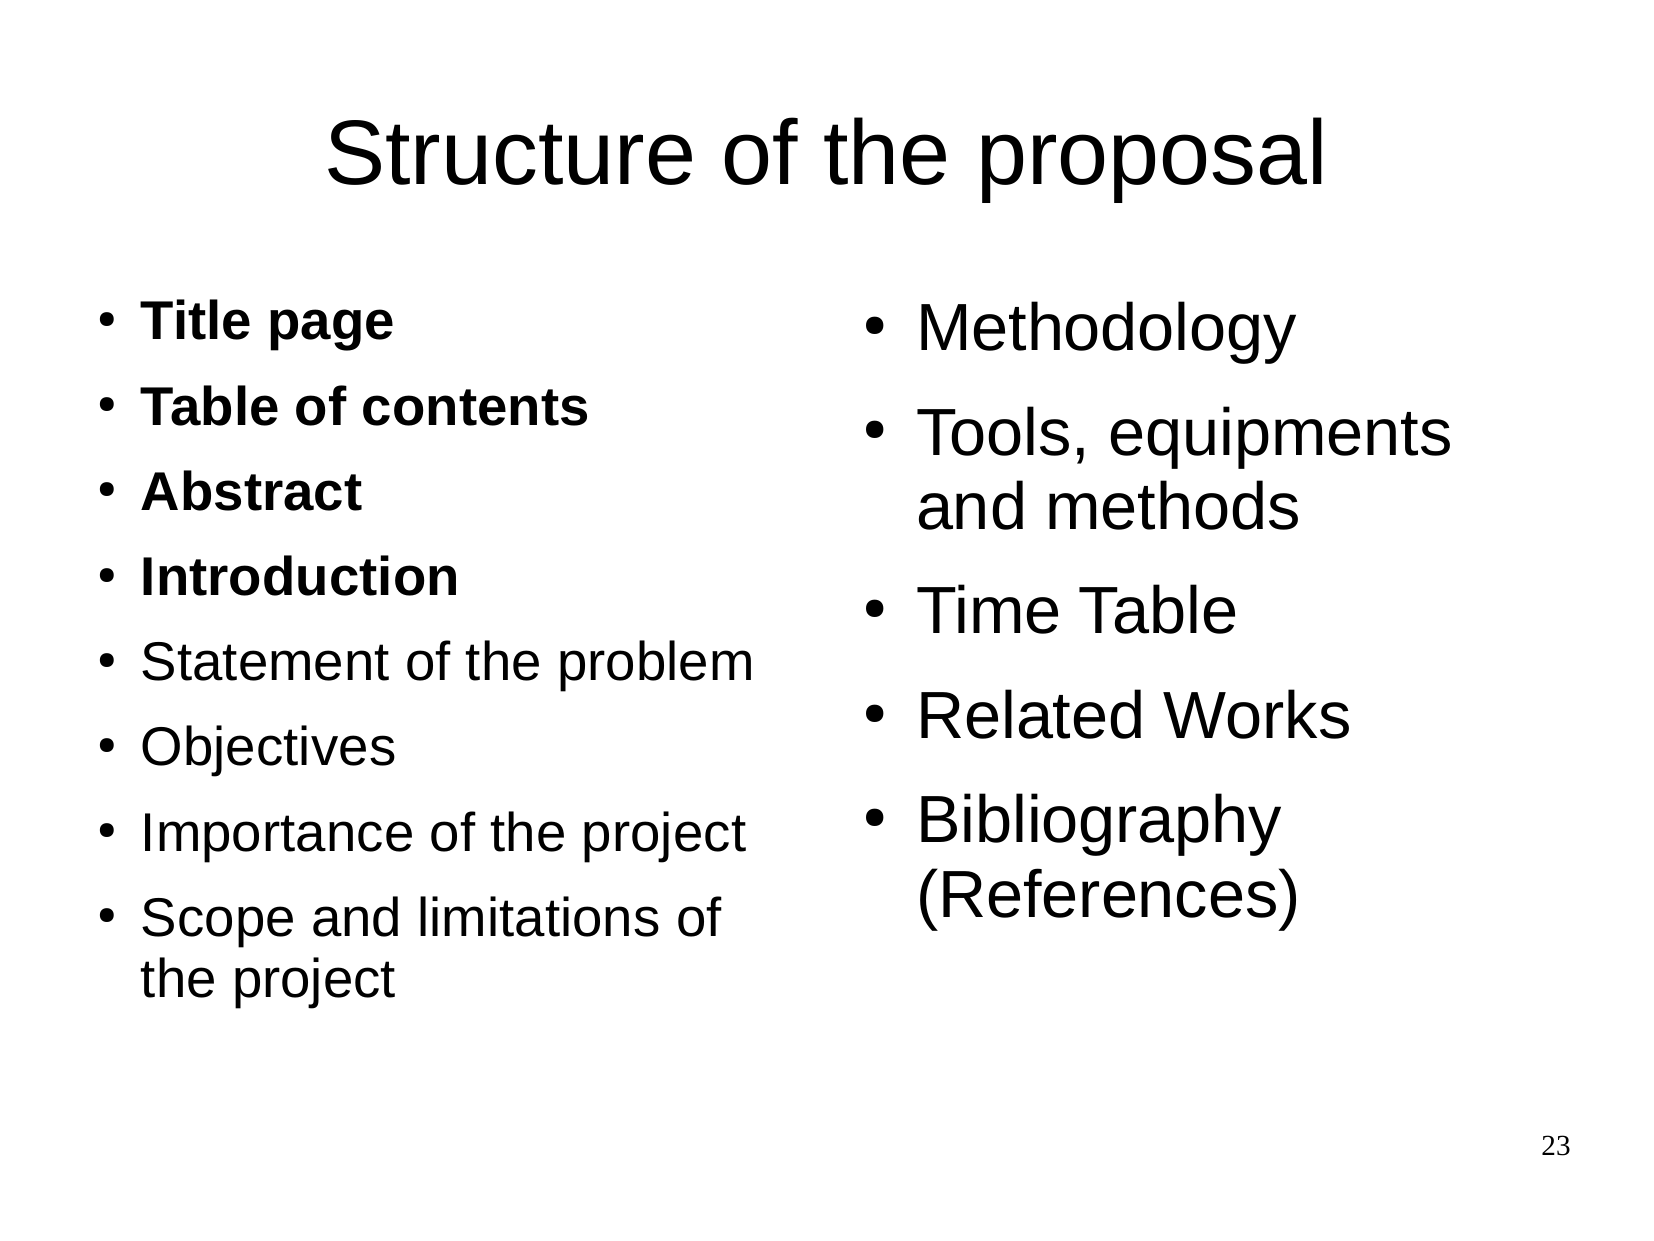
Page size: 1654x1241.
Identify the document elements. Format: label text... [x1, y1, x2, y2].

title Structure of the proposal [82, 49, 1571, 257]
list Methodology Tools, equipments and methods Time Table Related Works Bibliography (References) [845, 290, 1572, 1010]
list Title page Table of contents Abstract Introduction Statement of the problem Objectives Importance of the project Scope and limitations of the project [82, 290, 809, 1010]
